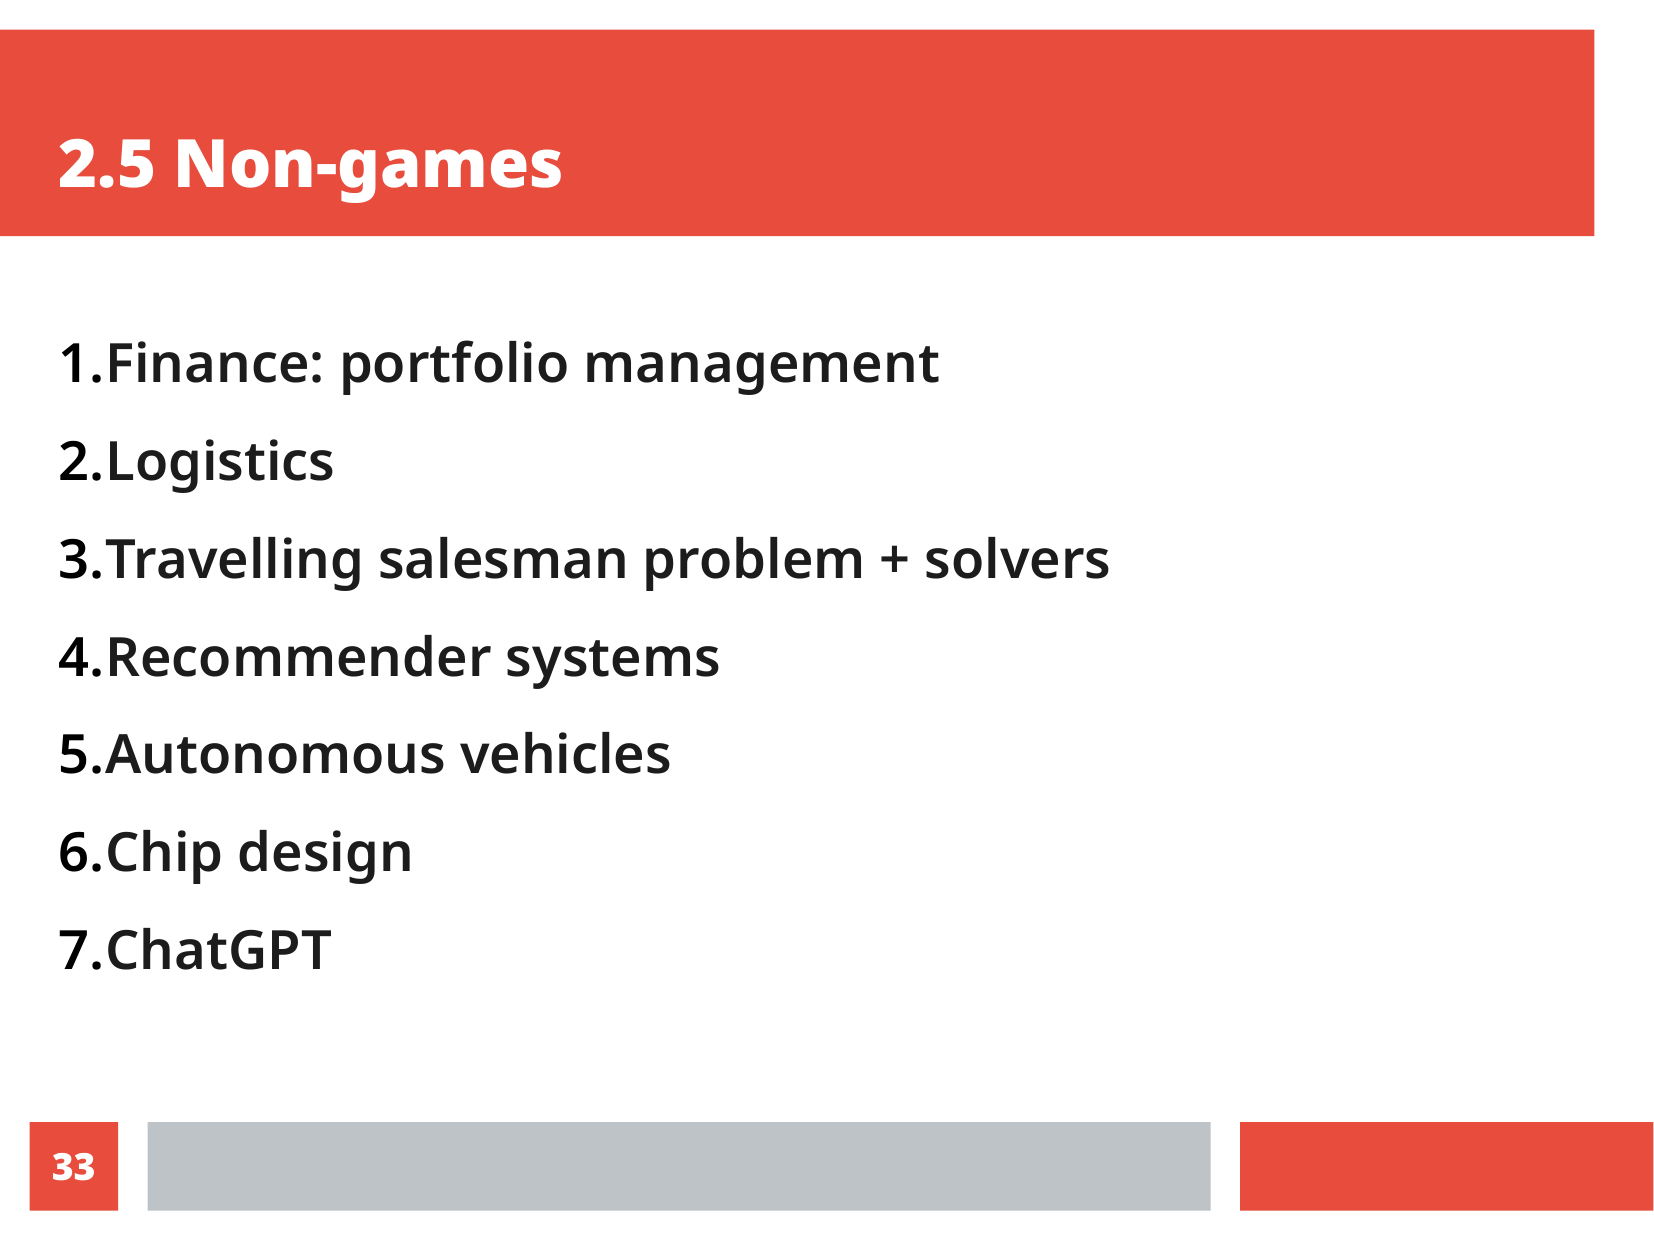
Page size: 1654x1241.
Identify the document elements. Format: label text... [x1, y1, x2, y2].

list Finance: portfolio management Logistics Travelling salesman problem + solvers Recommender systems Autonomous vehicles Chip design ChatGPT [59, 324, 1565, 1093]
title 2.5 Non-games [59, 59, 1595, 207]
